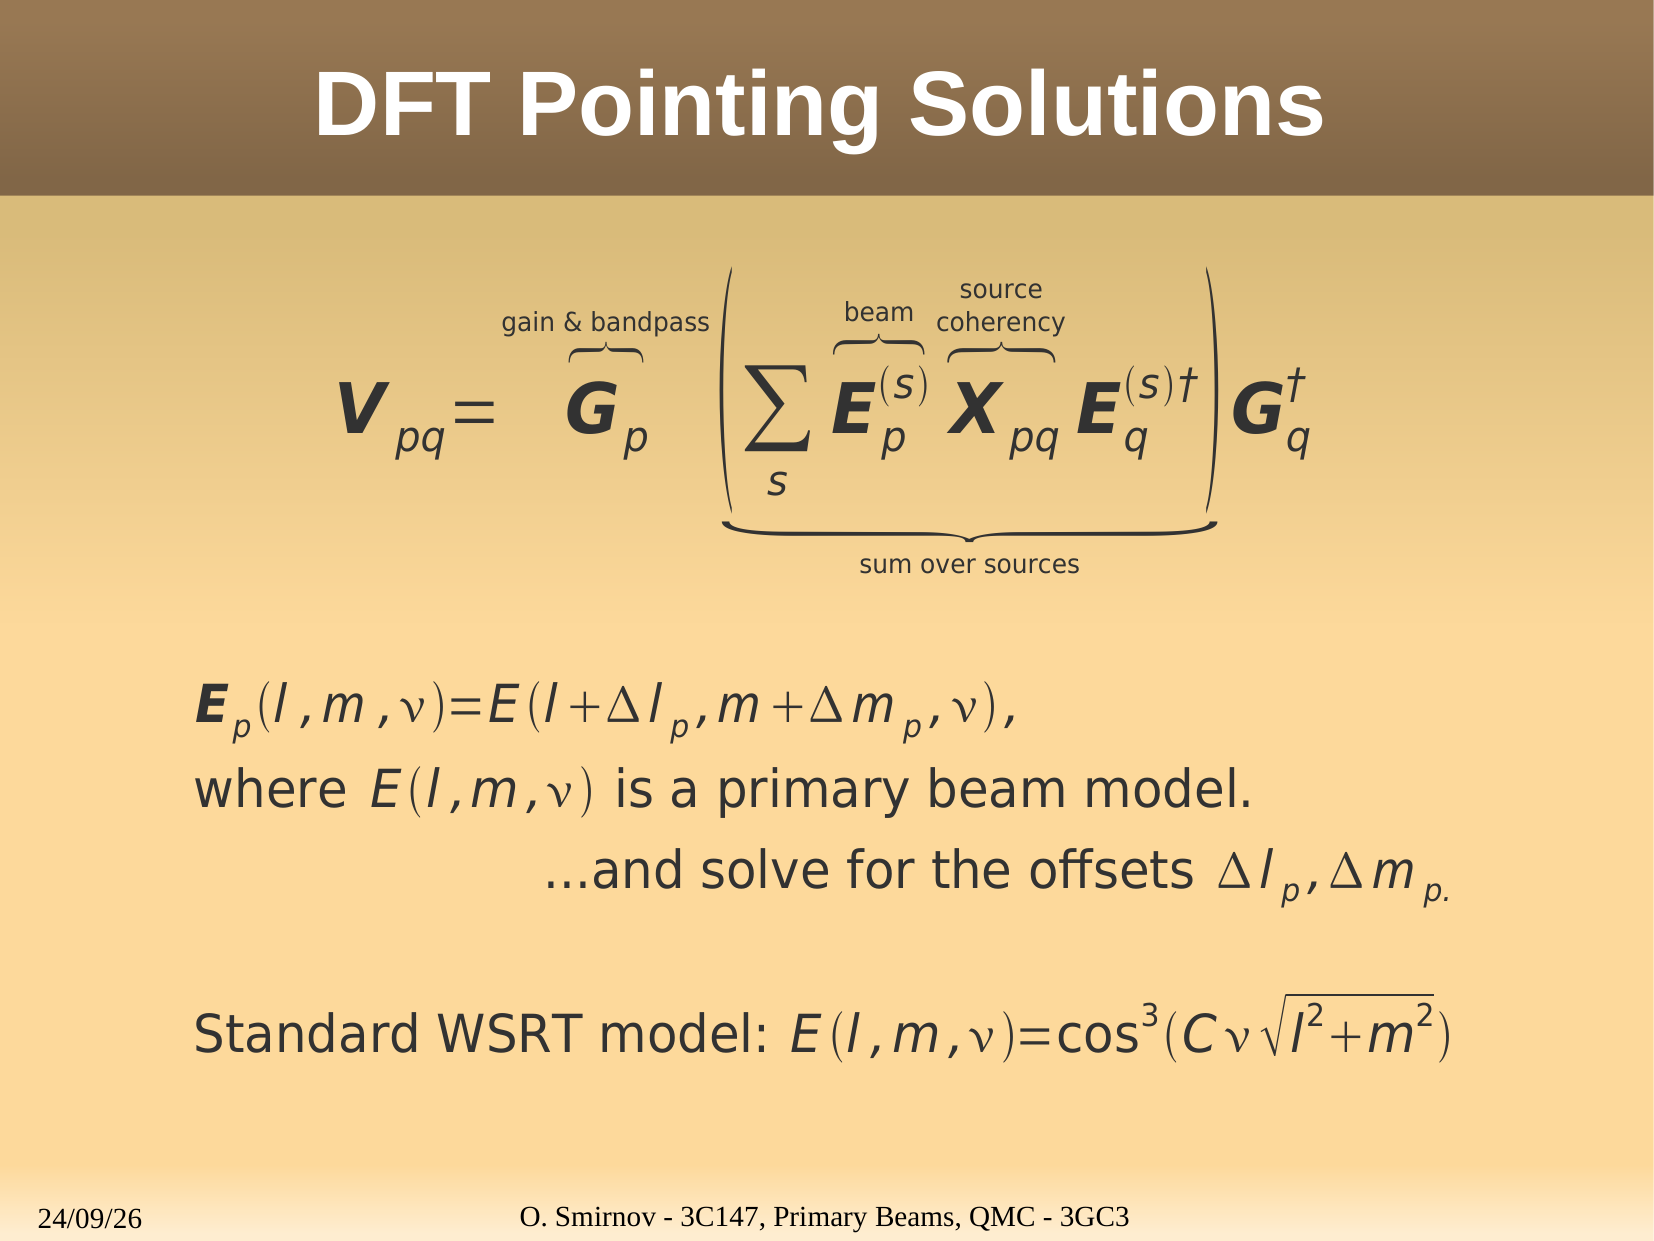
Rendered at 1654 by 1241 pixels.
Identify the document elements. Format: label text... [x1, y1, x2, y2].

title DFT Pointing Solutions [76, 0, 1565, 208]
chart [187, 262, 1460, 1069]
picture [0, 0, 1654, 1241]
